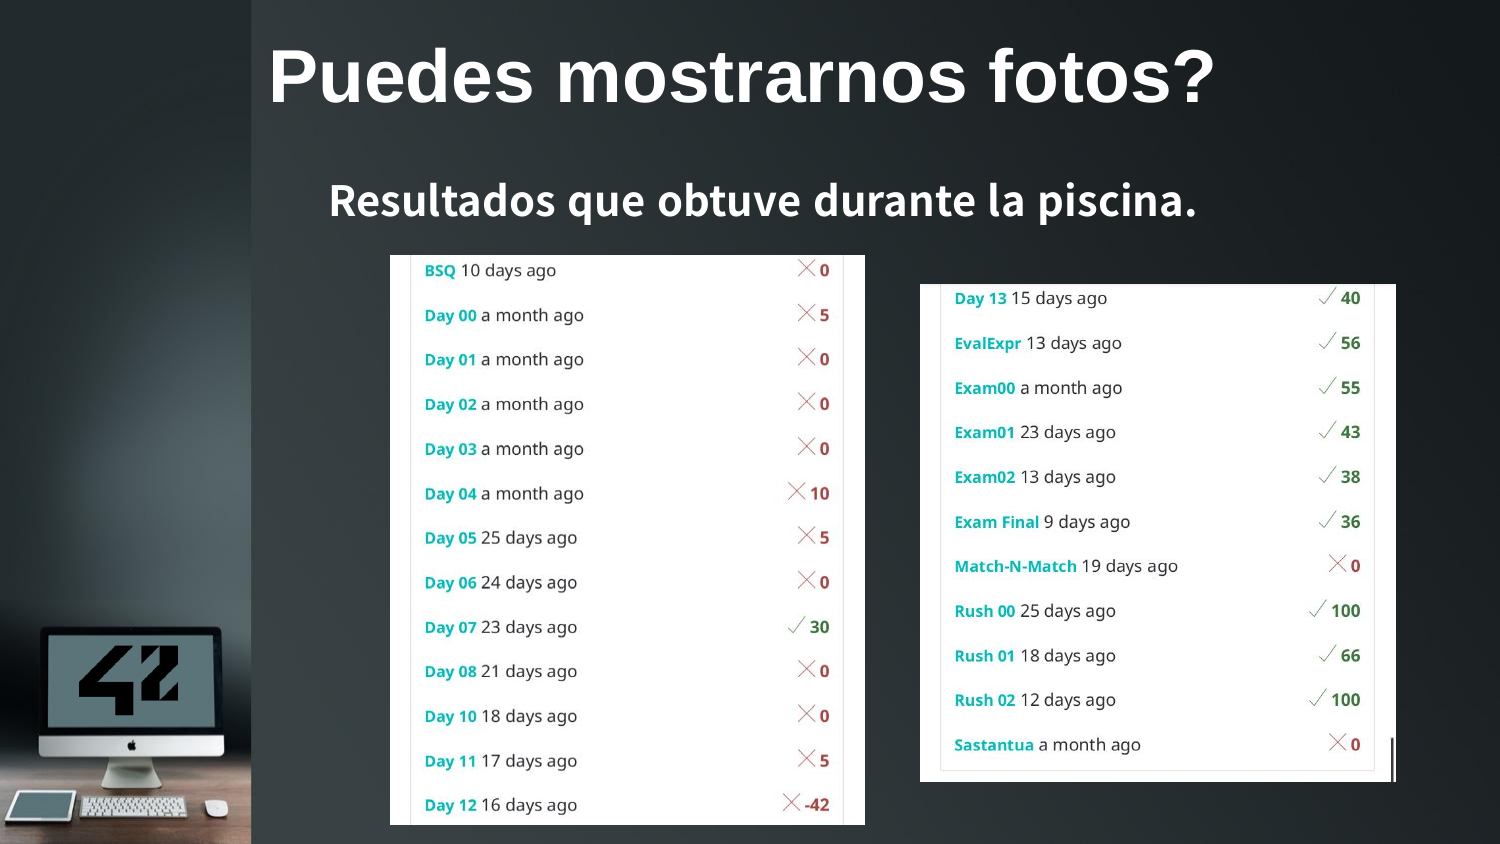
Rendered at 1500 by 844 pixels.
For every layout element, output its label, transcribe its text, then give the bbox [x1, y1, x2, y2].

list Resultados que obtuve durante la piscina. [313, 161, 1459, 238]
title Puedes mostrarnos fotos? [253, 0, 1500, 146]
picture [0, 0, 1500, 844]
